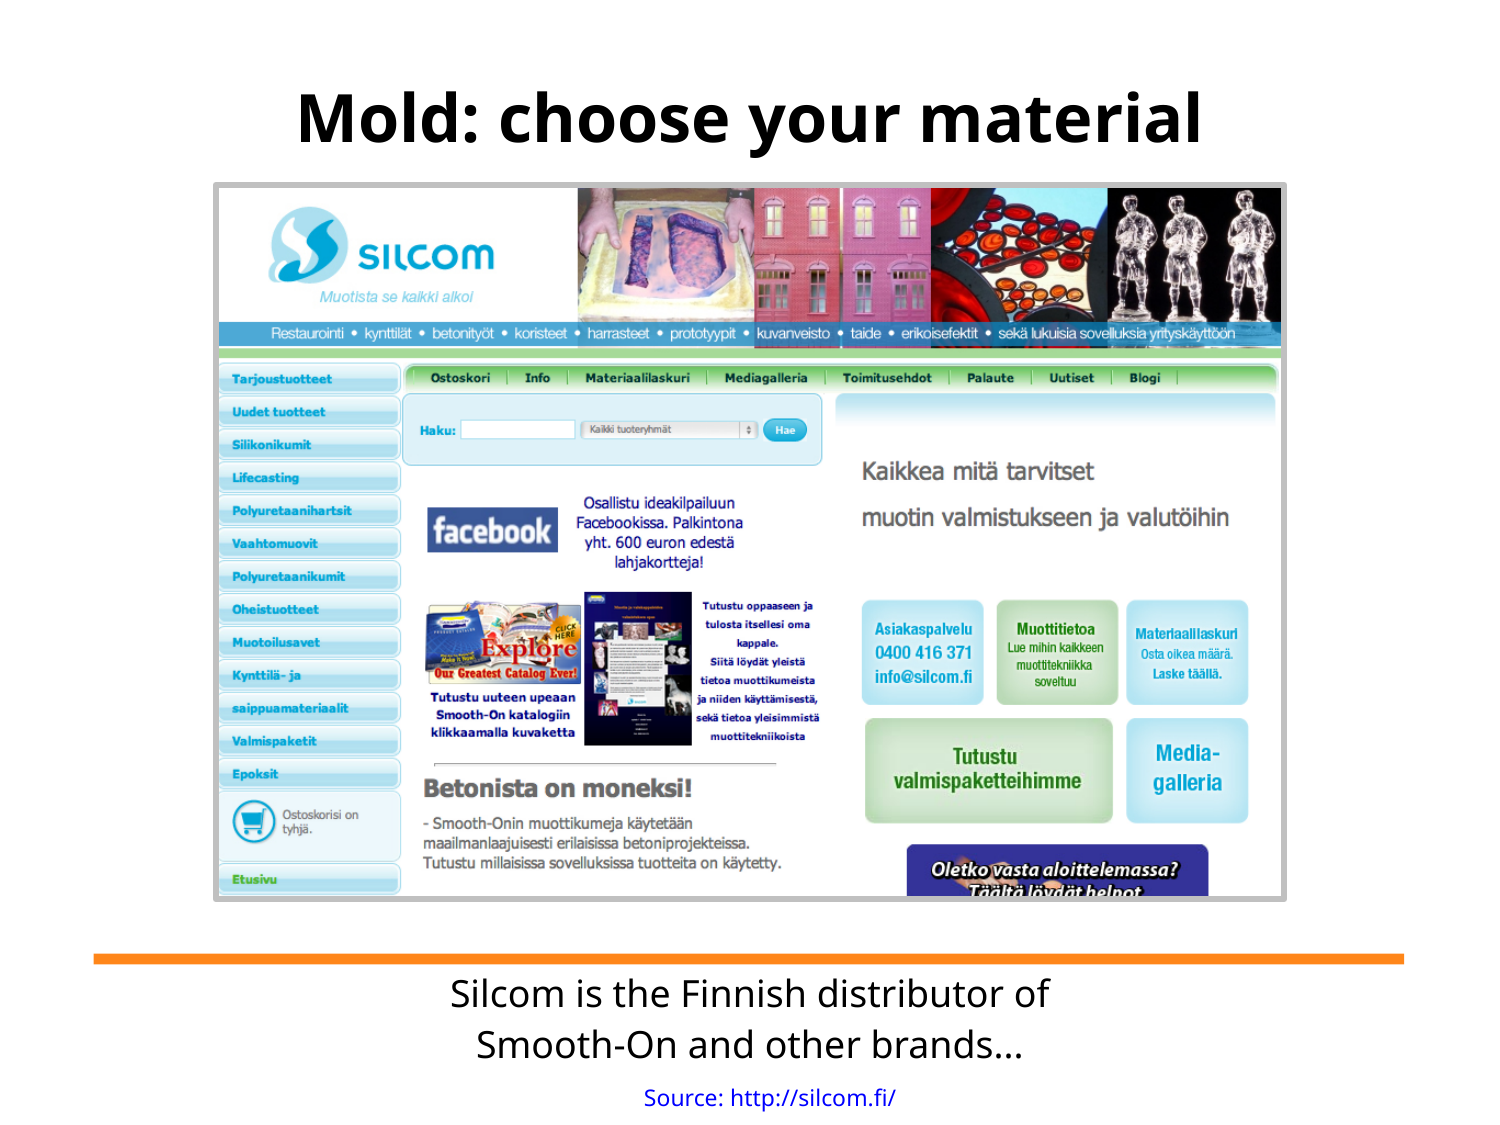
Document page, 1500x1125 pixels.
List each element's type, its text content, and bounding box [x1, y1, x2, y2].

picture [0, 0, 1500, 1125]
text_box Silcom is the Finnish distributor of Smooth-On and other brands... [367, 960, 1133, 1064]
text_box Source: http://silcom.fi/ [629, 1074, 871, 1115]
title Mold: choose your material [75, 44, 1426, 188]
